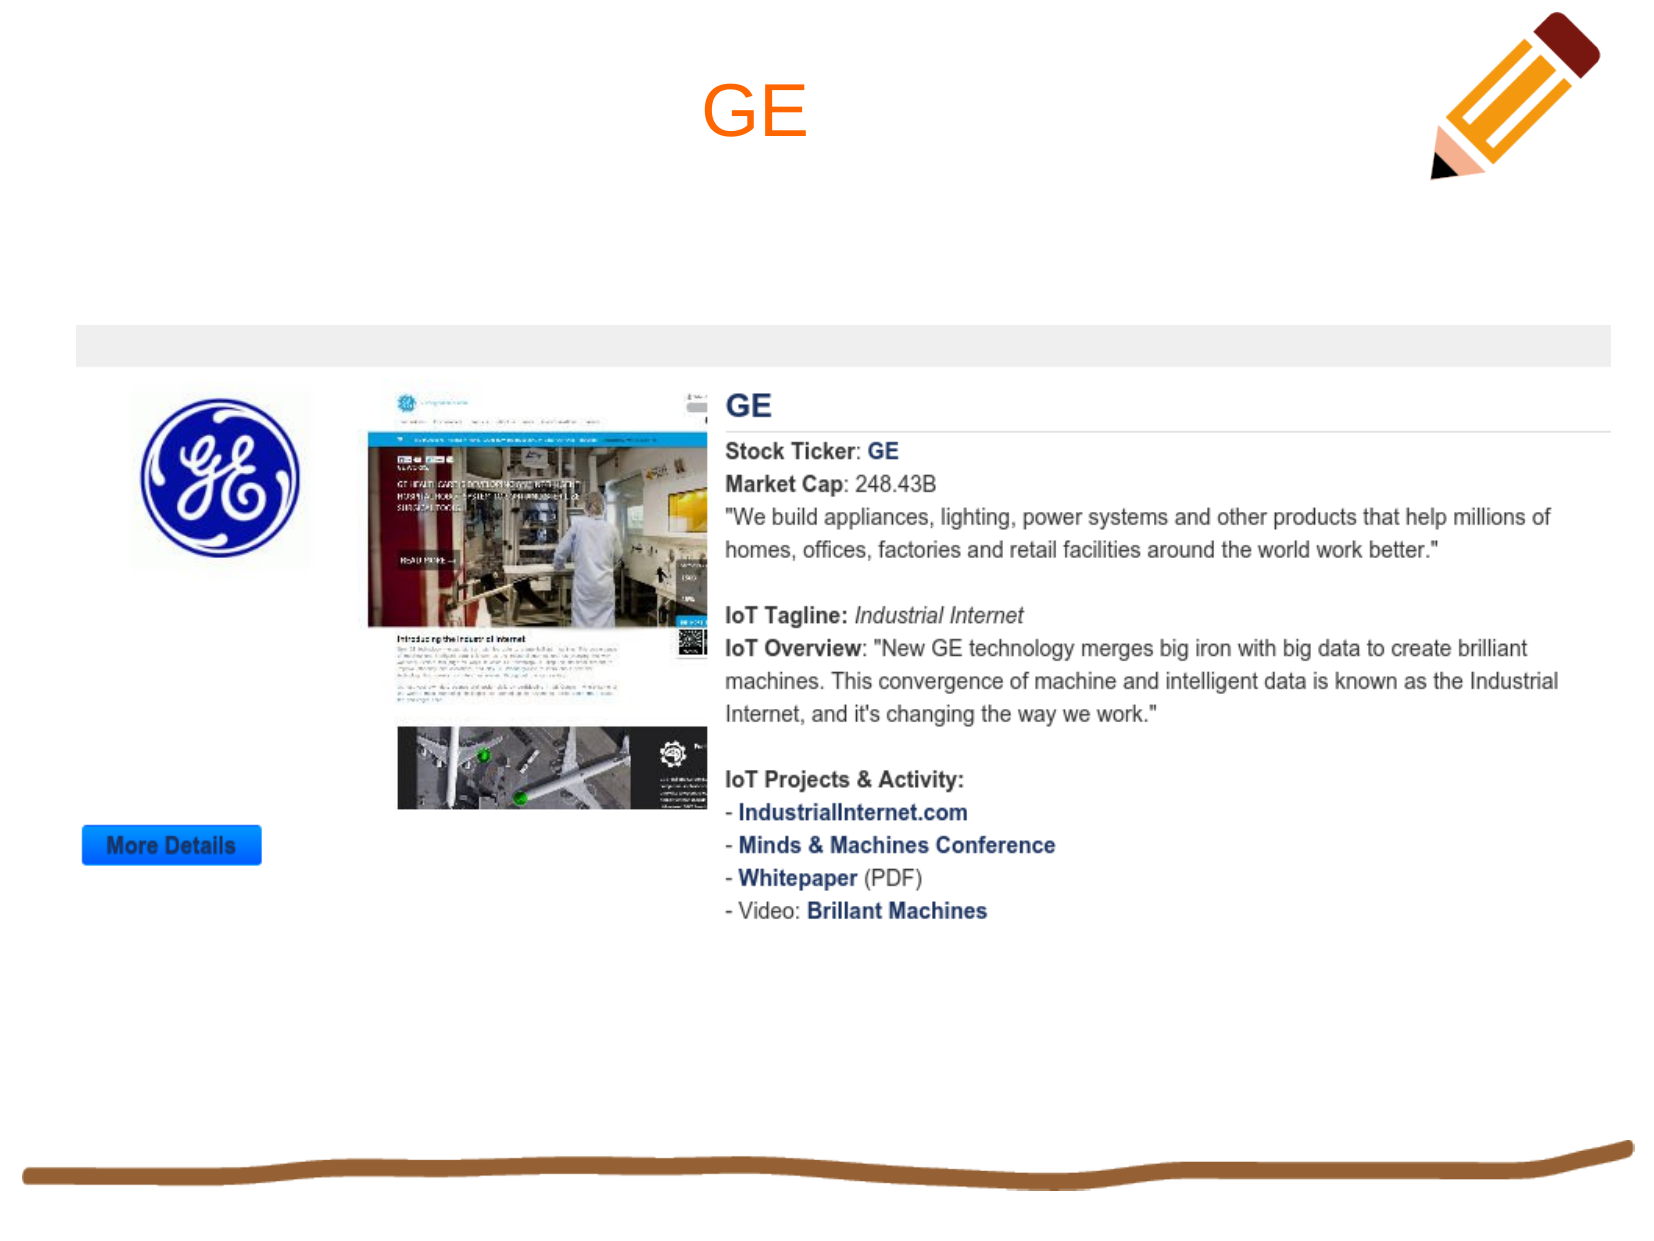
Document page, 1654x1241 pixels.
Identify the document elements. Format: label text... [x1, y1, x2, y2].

picture [1430, 12, 1601, 181]
title GE [82, 49, 1430, 172]
picture [22, 1140, 1635, 1191]
picture [76, 325, 1611, 930]
